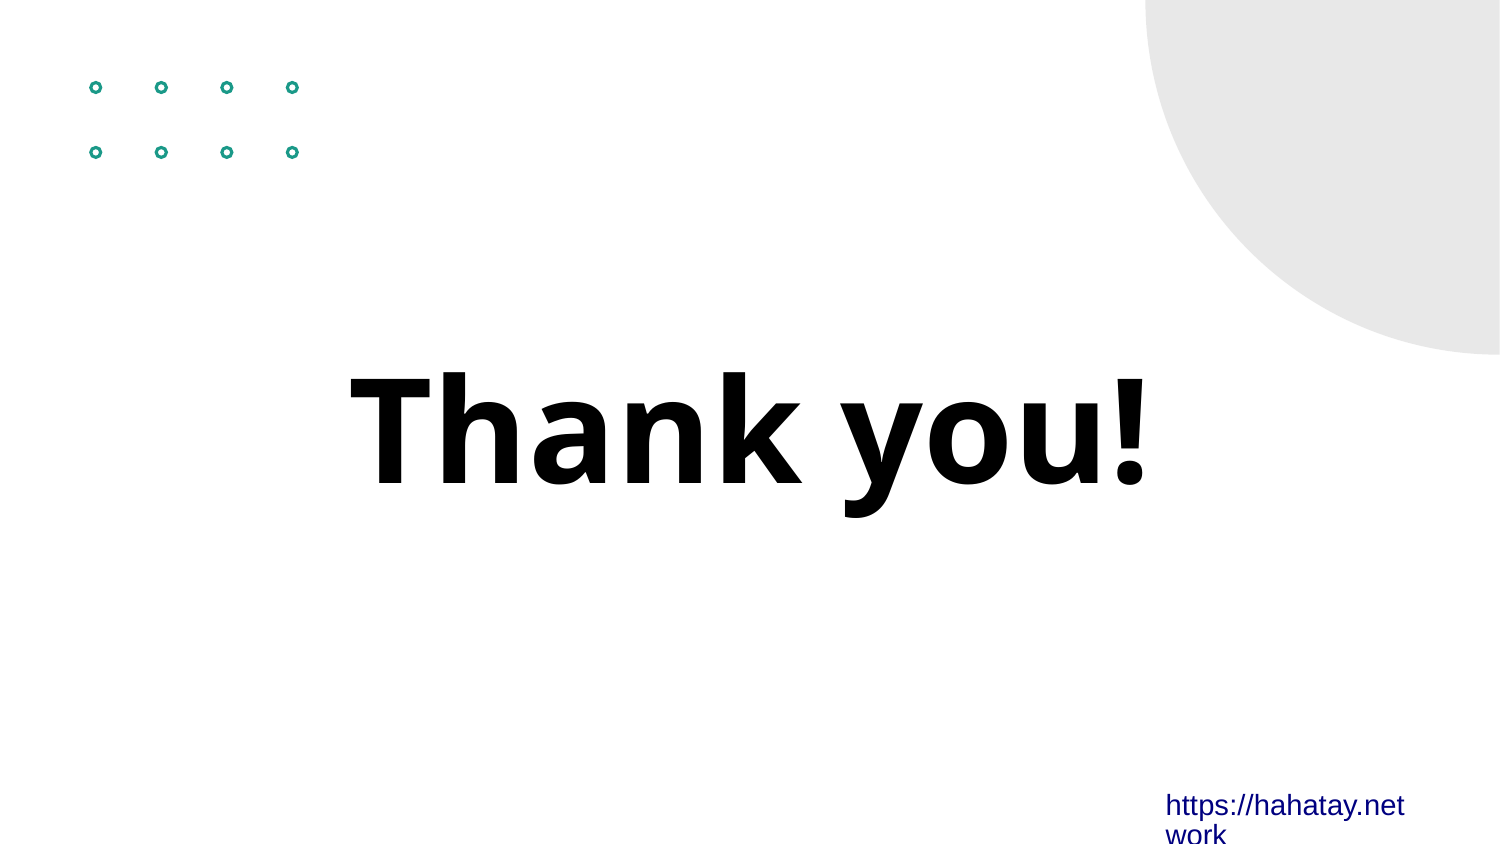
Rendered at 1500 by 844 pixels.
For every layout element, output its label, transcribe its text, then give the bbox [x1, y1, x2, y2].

title Thank you! [116, 322, 1383, 522]
